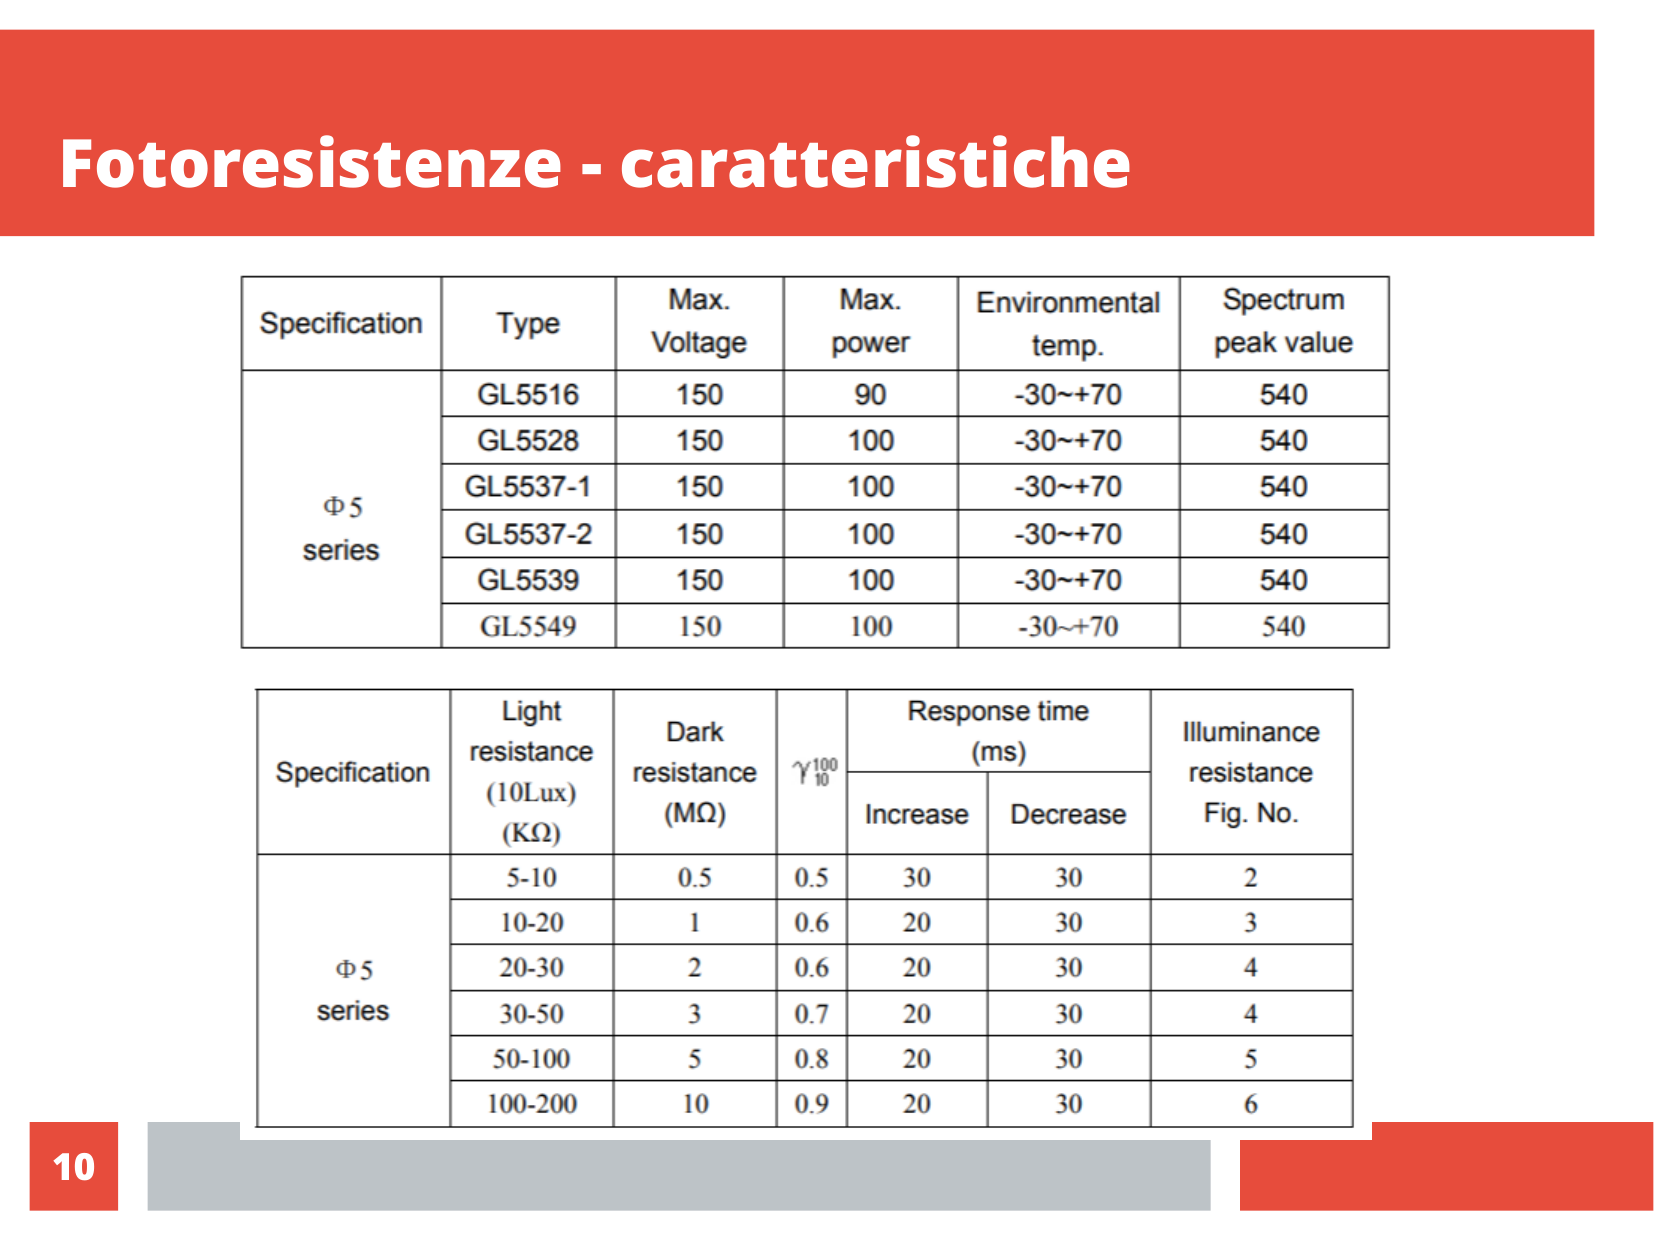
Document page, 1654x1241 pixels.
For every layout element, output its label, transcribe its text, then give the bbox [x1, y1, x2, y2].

title Fotoresistenze - caratteristiche [59, 59, 1595, 207]
picture [240, 674, 1372, 1141]
picture [195, 254, 1422, 661]
